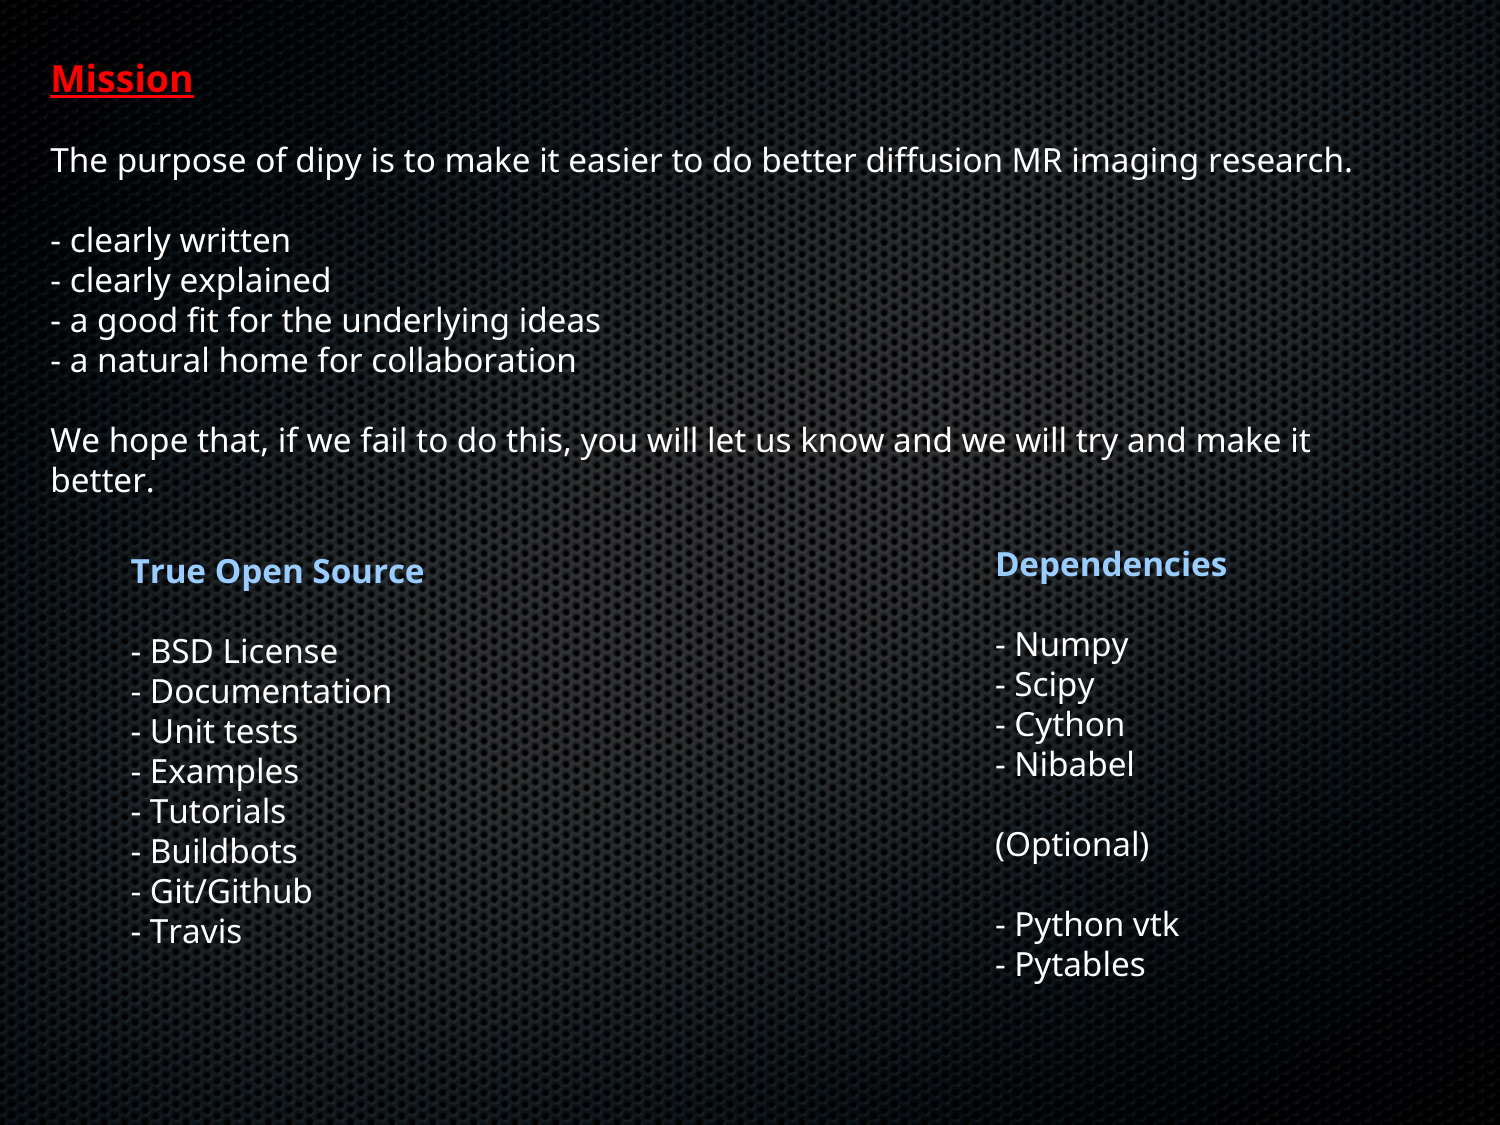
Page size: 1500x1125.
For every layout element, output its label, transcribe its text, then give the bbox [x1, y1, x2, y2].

text_box True Open Source - BSD License - Documentation - Unit tests - Examples - Tutorials - Buildbots - Git/Github - Travis [115, 547, 482, 1125]
text_box Mission The purpose of dipy is to make it easier to do better diffusion MR imaging research. - clearly written - clearly explained - a good fit for the underlying ideas - a natural home for collaboration We hope that, if we fail to do this, you will let us know and we will try and make it better. [35, 47, 1471, 547]
text_box Dependencies - Numpy - Scipy - Cython - Nibabel (Optional) - Python vtk - Pytables [980, 547, 1274, 1031]
picture [0, 0, 1500, 1125]
